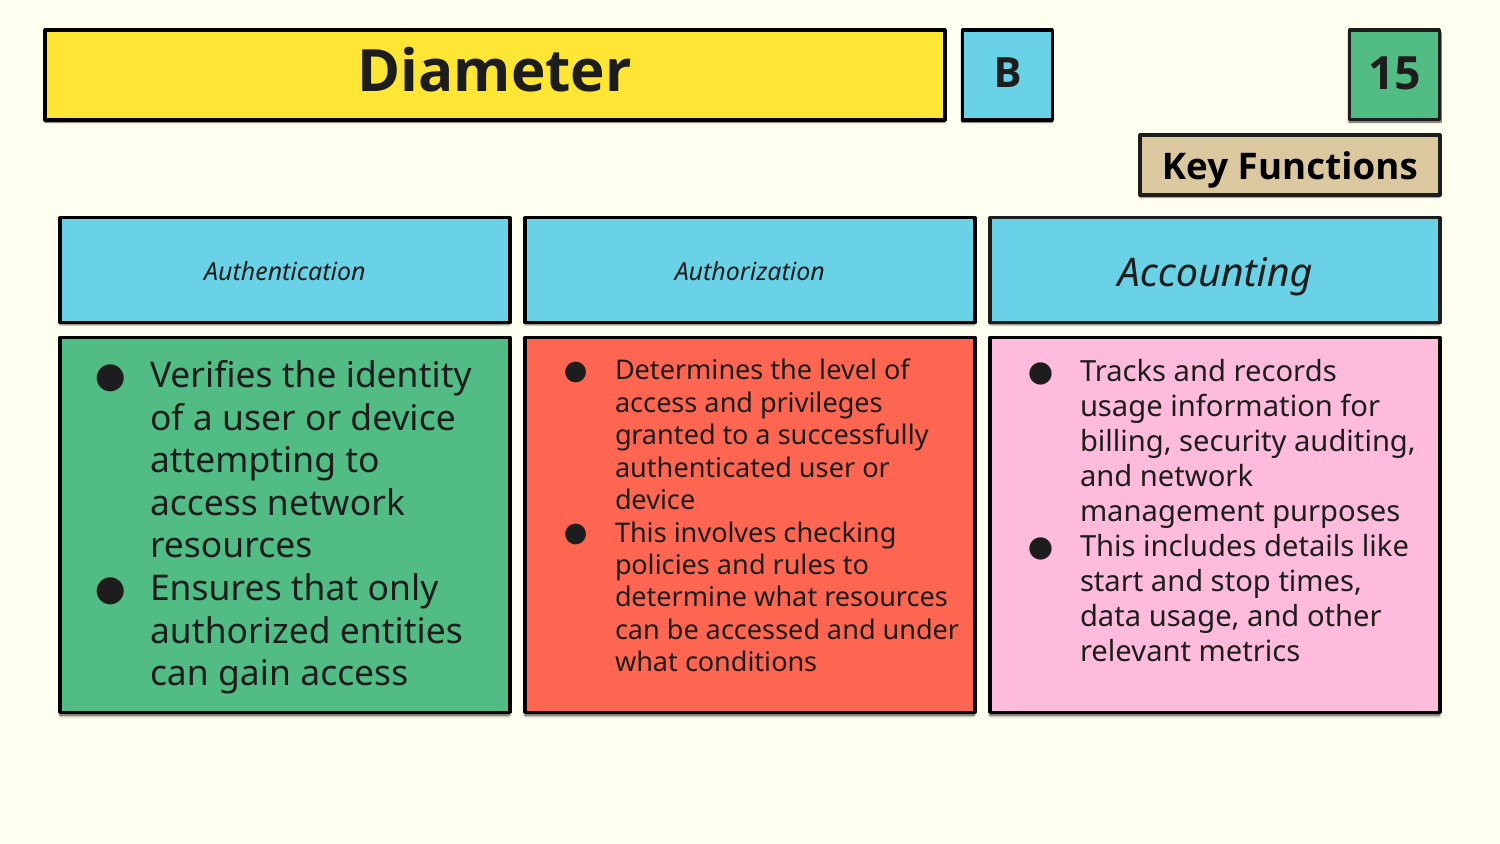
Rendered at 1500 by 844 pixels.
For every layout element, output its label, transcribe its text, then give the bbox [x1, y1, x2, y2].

list Tracks and records usage information for billing, security auditing, and network management purposes This includes details like start and stop times, data usage, and other relevant metrics [990, 337, 1440, 713]
subtitle Authentication [60, 217, 510, 323]
title B [962, 30, 1053, 120]
title Diameter [45, 30, 945, 120]
title Key Functions [1140, 135, 1440, 195]
subtitle Authorization [525, 217, 975, 323]
list Verifies the identity of a user or device attempting to access network resources Ensures that only authorized entities can gain access [60, 337, 510, 713]
list Determines the level of access and privileges granted to a successfully authenticated user or device This involves checking policies and rules to determine what resources can be accessed and under what conditions [525, 337, 975, 713]
subtitle Accounting [990, 217, 1440, 323]
